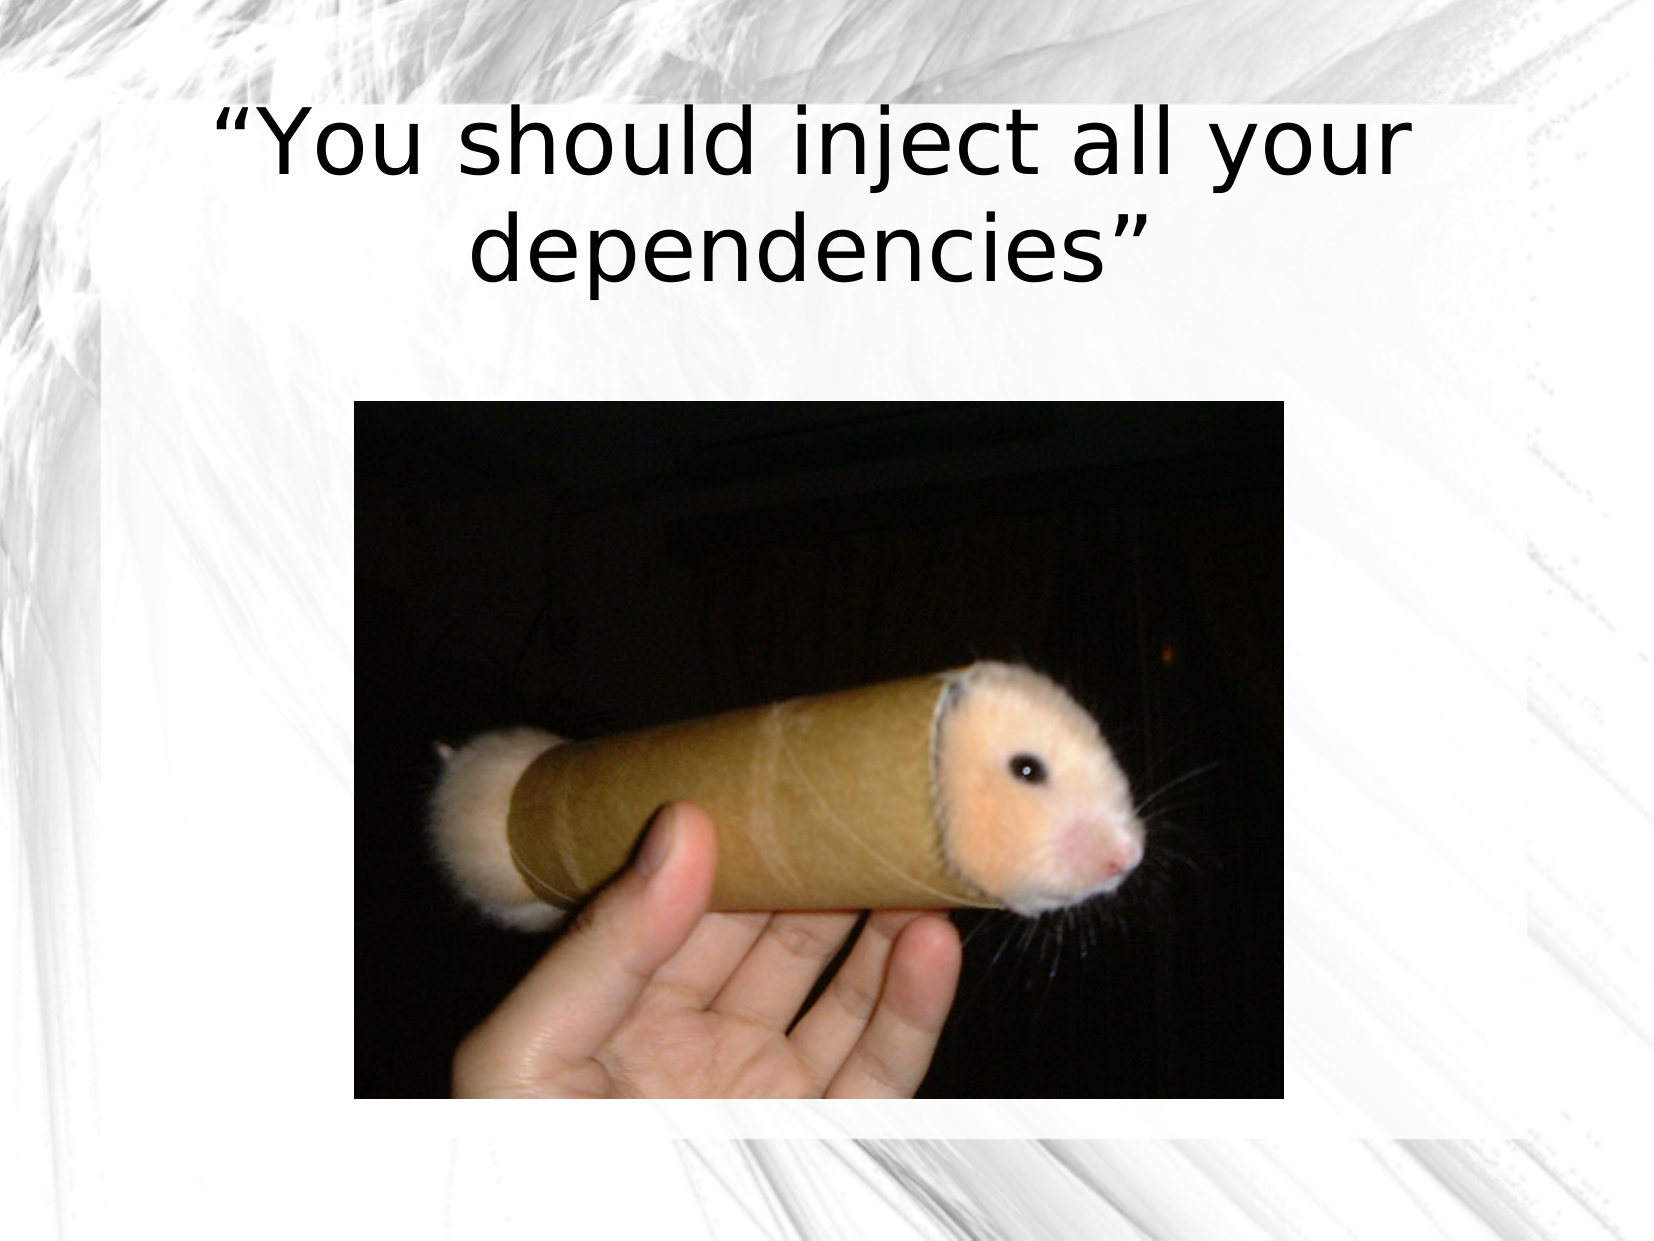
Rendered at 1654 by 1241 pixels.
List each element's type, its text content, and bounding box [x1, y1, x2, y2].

title “You should inject all your dependencies” [118, 89, 1506, 304]
picture [0, 0, 1654, 1241]
